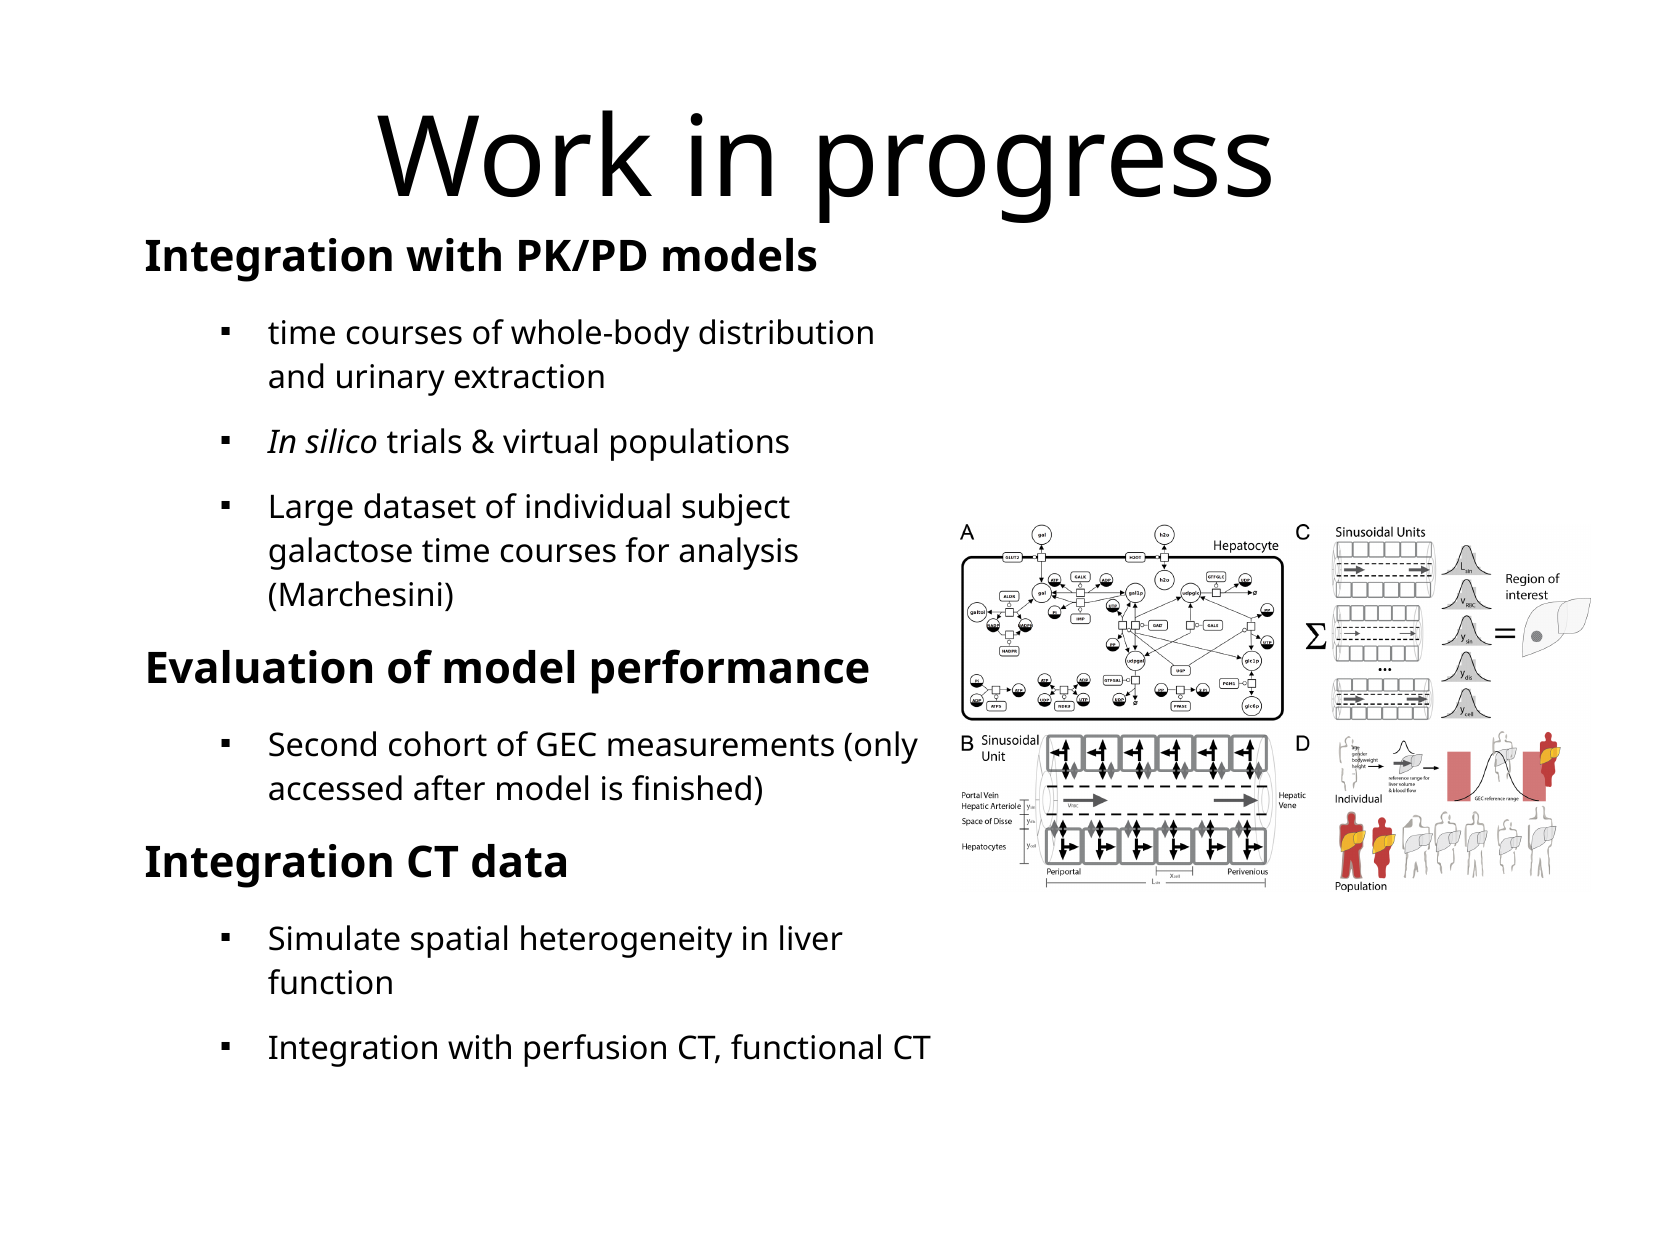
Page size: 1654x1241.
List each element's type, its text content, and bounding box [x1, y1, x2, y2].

list Integration with PK/PD models time courses of whole-body distribution and urinary extraction In silico trials & virtual populations Large dataset of individual subject galactose time courses for analysis (Marchesini) Evaluation of model performance Second cohort of GEC measurements (only accessed after model is finished) Integration CT data Simulate spatial heterogeneity in liver function Integration with perfusion CT, functional CT [144, 225, 940, 1096]
title Work in progress [82, 49, 1571, 257]
picture [960, 524, 1591, 893]
